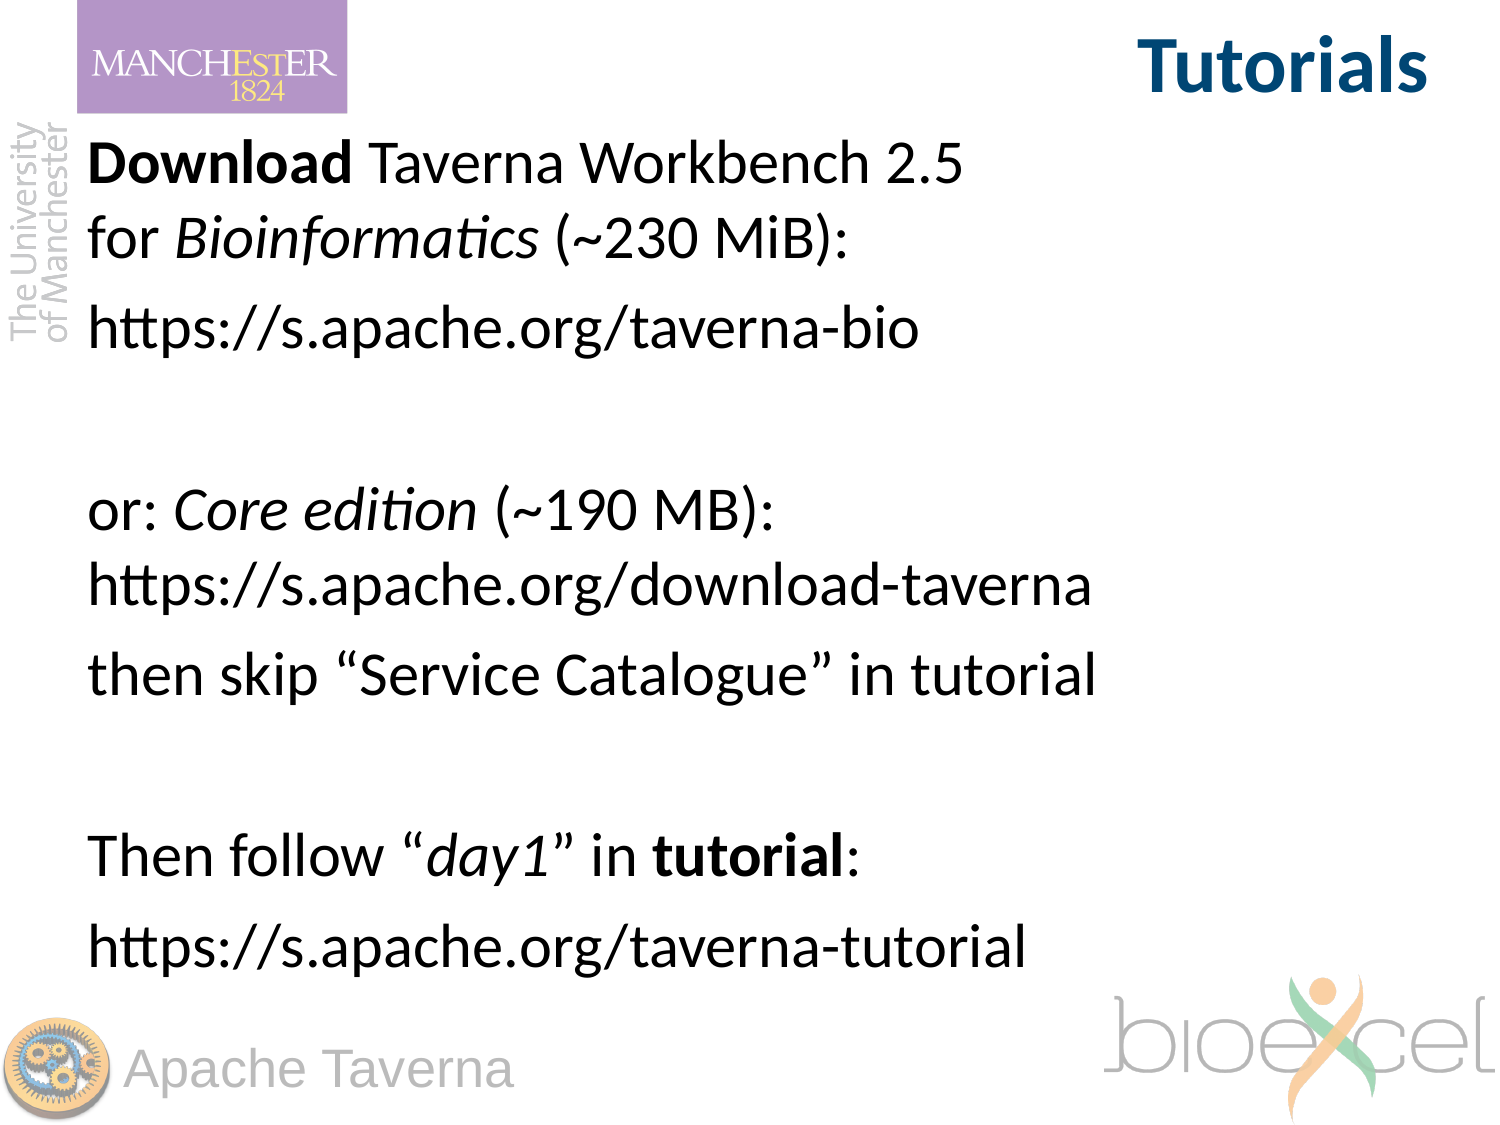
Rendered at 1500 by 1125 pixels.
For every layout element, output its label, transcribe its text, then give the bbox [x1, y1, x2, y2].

text_box Download Taverna Workbench 2.5 for Bioinformatics (~230 MiB): https://s.apache.org/taverna-bio or: Core edition (~190 MB): https://s.apache.org/download-taverna then skip “Service Catalogue” in tutorial Then follow “day1” in tutorial: https://s.apache.org/taverna-tutorial [73, 113, 1424, 1000]
text_box Tutorials [372, 0, 1444, 116]
